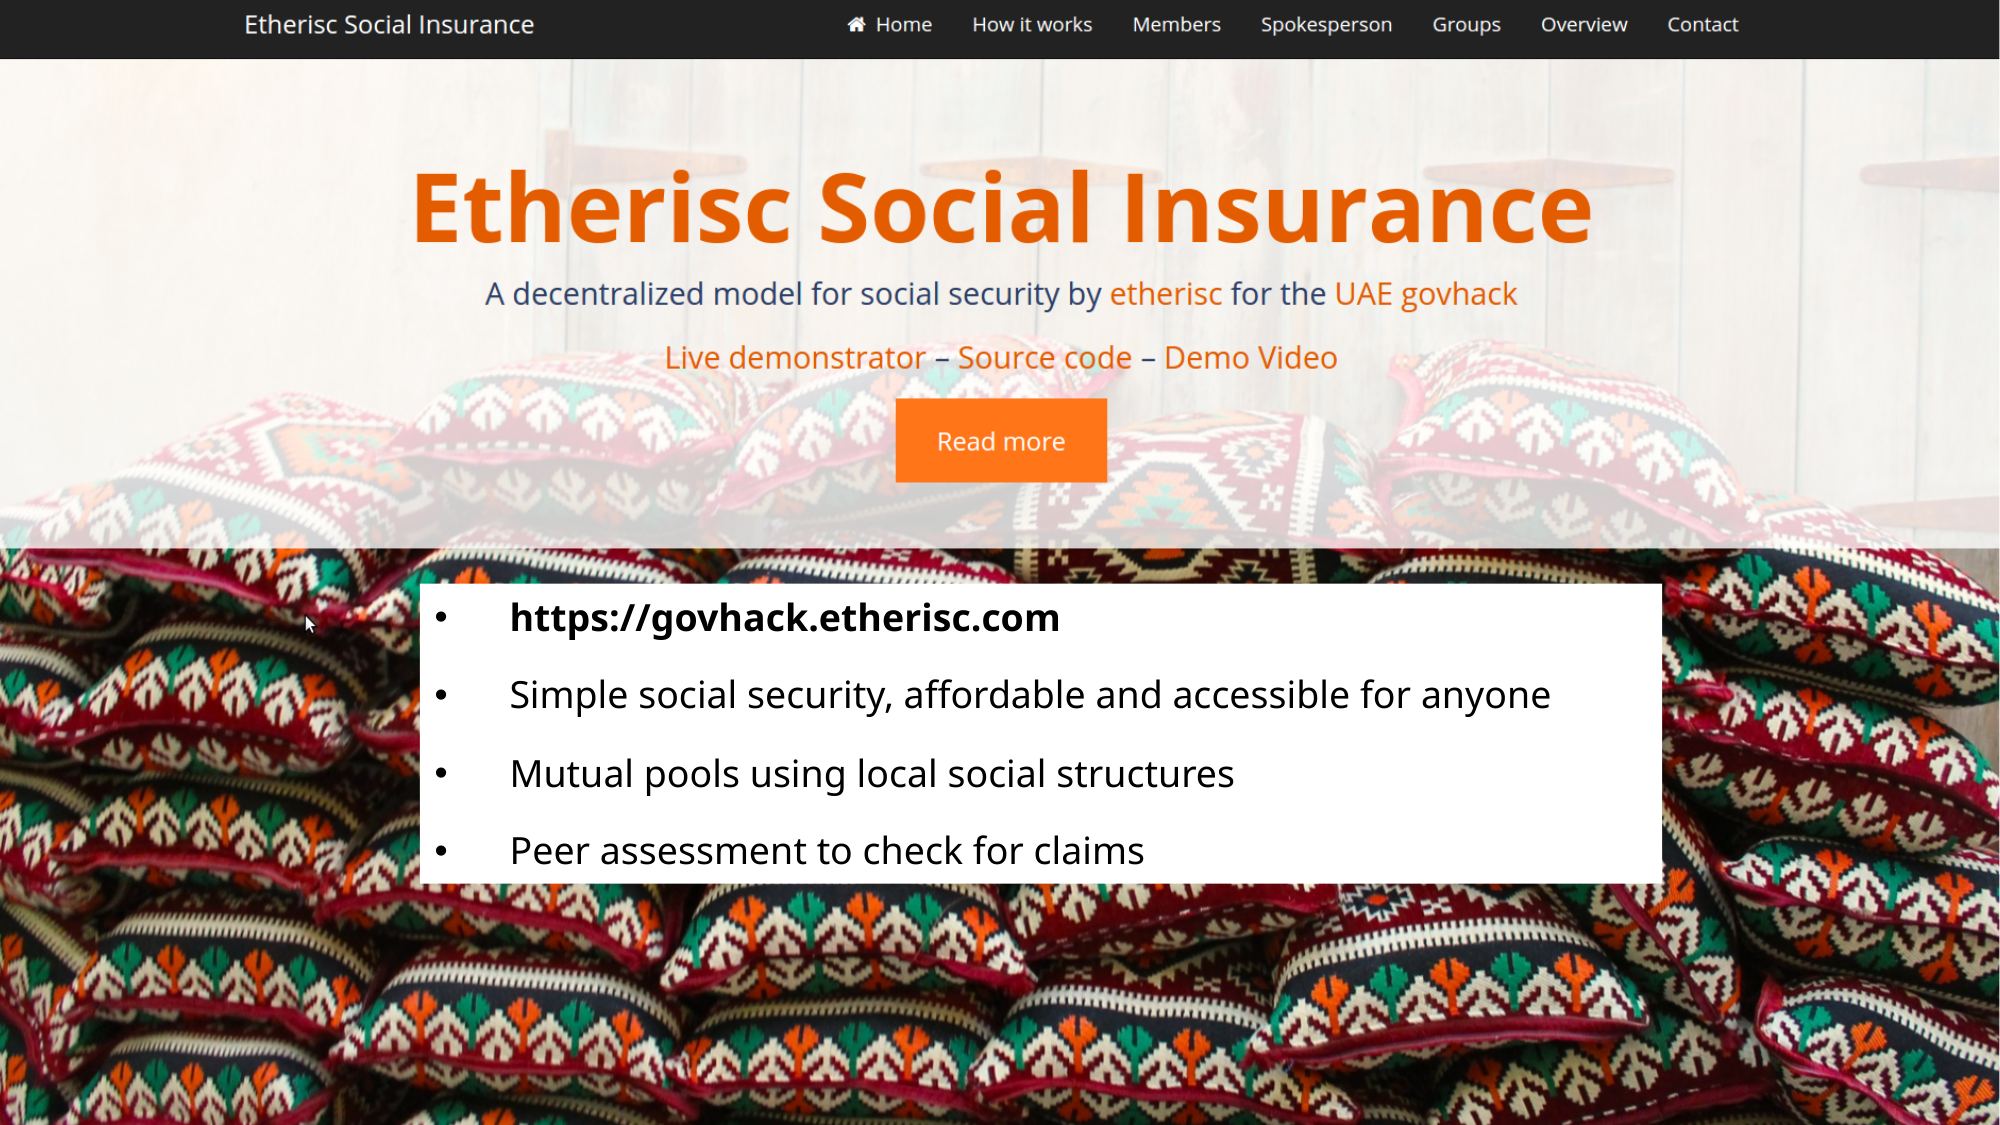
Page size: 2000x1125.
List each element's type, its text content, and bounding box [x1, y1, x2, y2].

picture [0, 0, 2000, 1125]
text_box https://govhack.etherisc.com Simple social security, affordable and accessible for anyone Mutual pools using local social structures Peer assessment to check for claims [419, 583, 1663, 871]
text_box [430, 90, 2000, 553]
